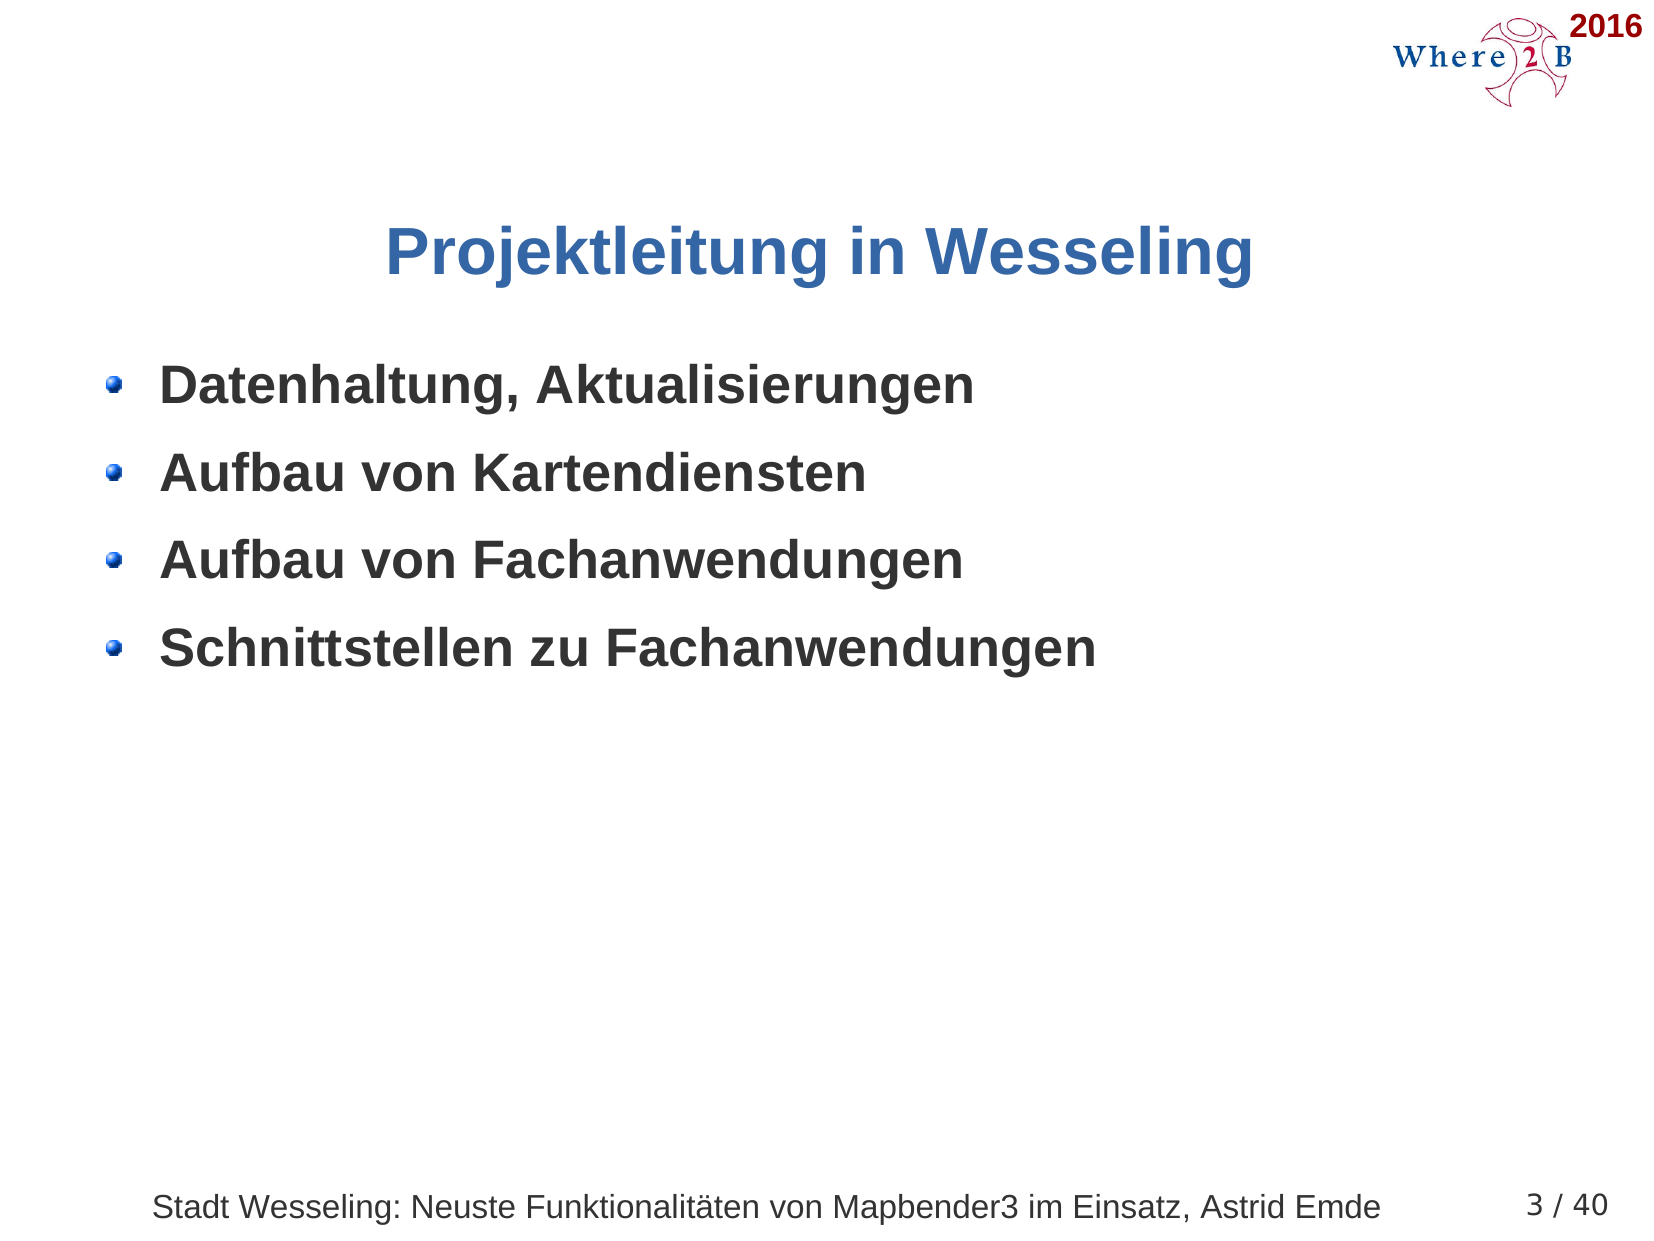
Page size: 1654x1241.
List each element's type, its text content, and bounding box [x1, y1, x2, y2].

picture [1393, 18, 1571, 107]
list Datenhaltung, Aktualisierungen Aufbau von Kartendiensten Aufbau von Fachanwendungen Schnittstellen zu Fachanwendungen [88, 354, 1577, 1173]
title Projektleitung in Wesseling [76, 177, 1565, 325]
